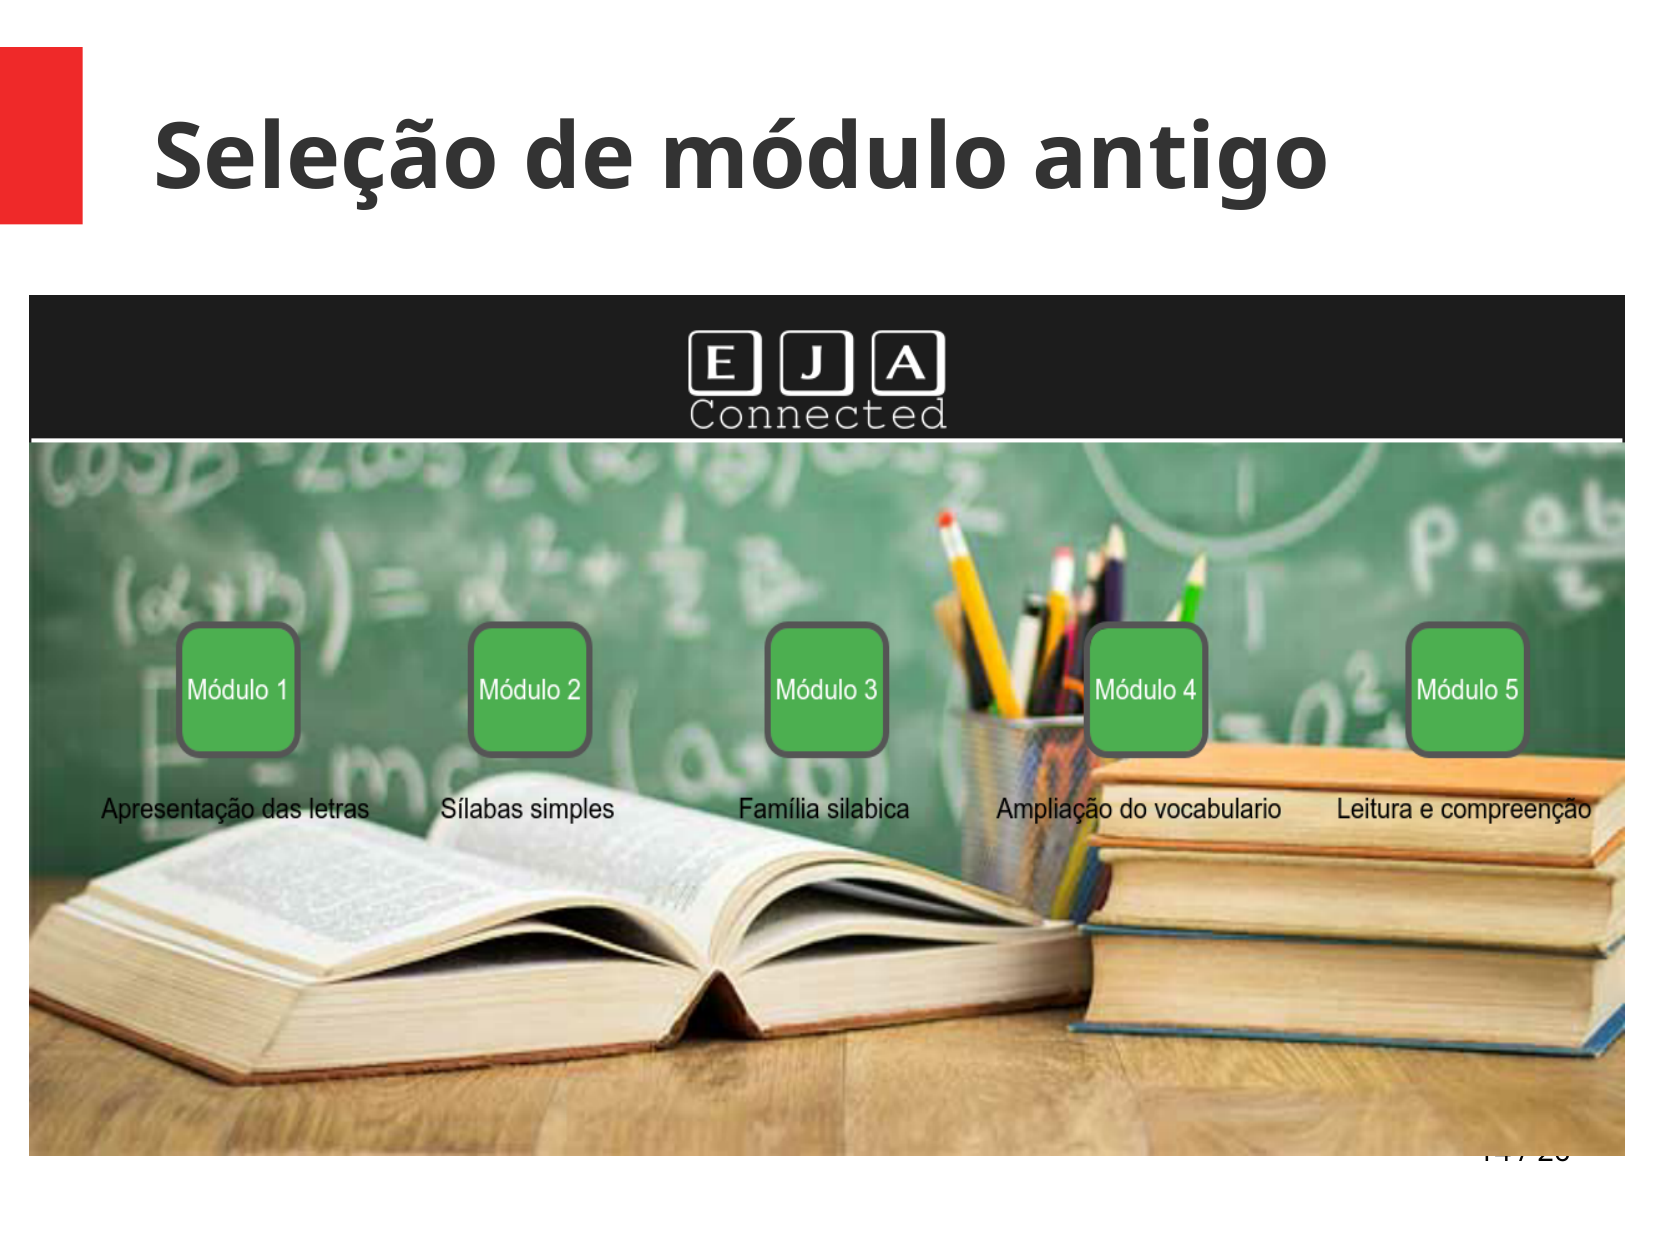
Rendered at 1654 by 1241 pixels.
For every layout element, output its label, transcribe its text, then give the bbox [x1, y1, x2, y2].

picture [29, 295, 1625, 1156]
title Seleção de módulo antigo [118, 37, 1571, 269]
